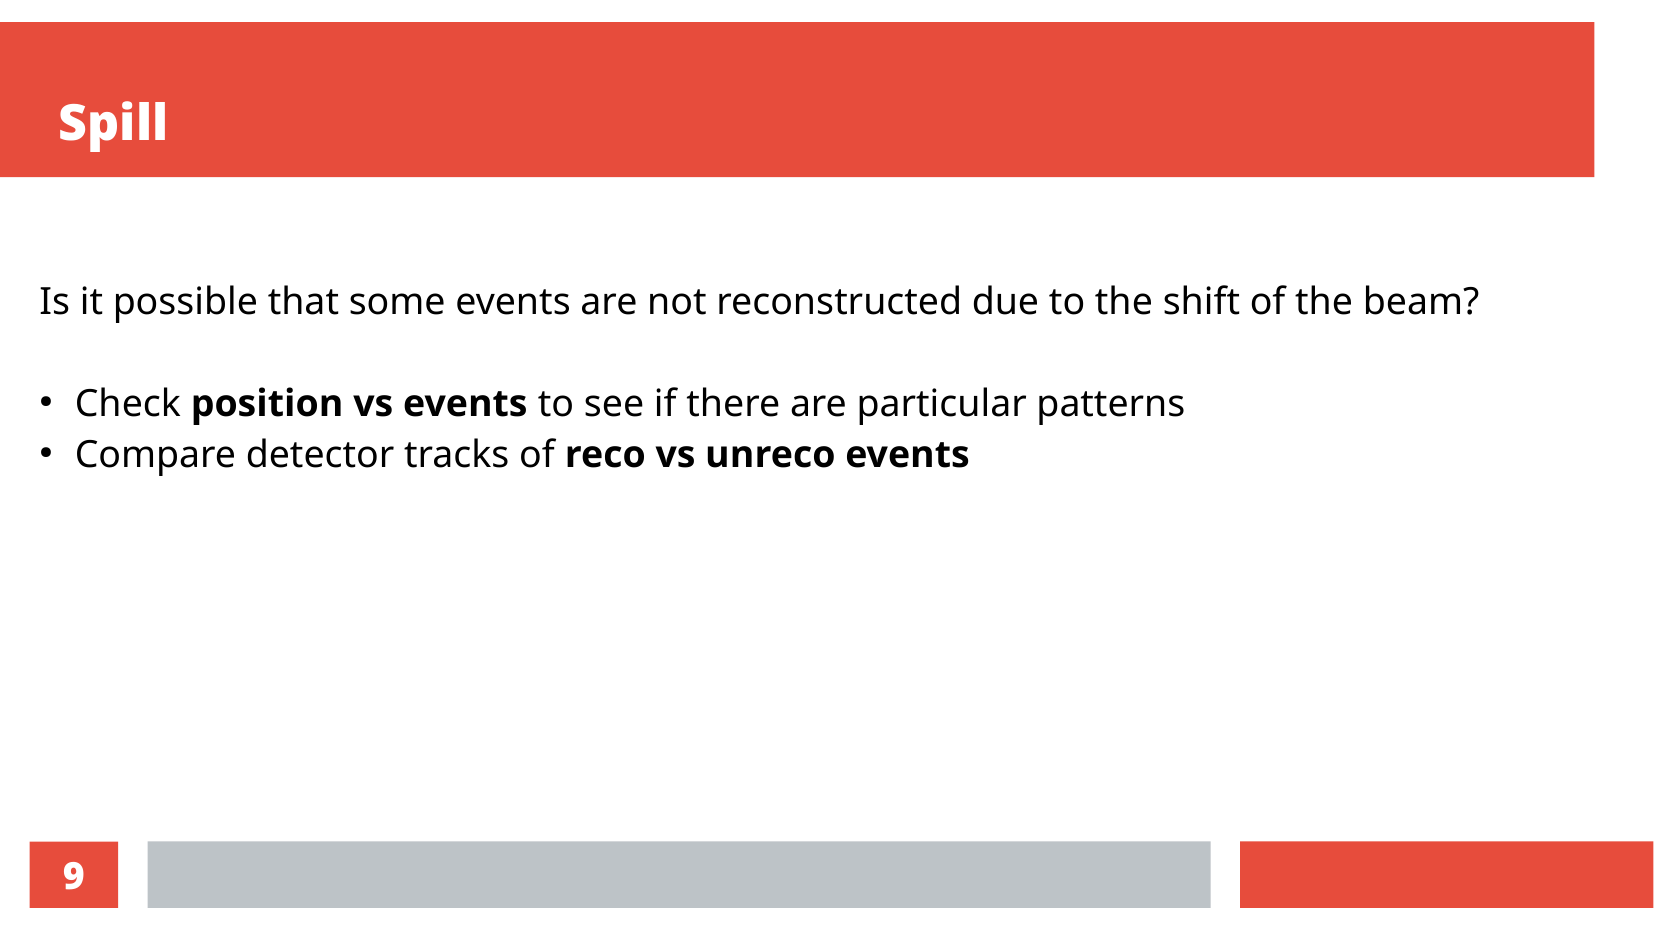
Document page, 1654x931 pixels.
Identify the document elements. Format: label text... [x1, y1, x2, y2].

text_box Is it possible that some events are not reconstructed due to the shift of the beam? Check position vs events to see if there are particular patterns Compare detector tracks of reco vs unreco events [24, 267, 1606, 457]
title Spill [59, 44, 1595, 156]
